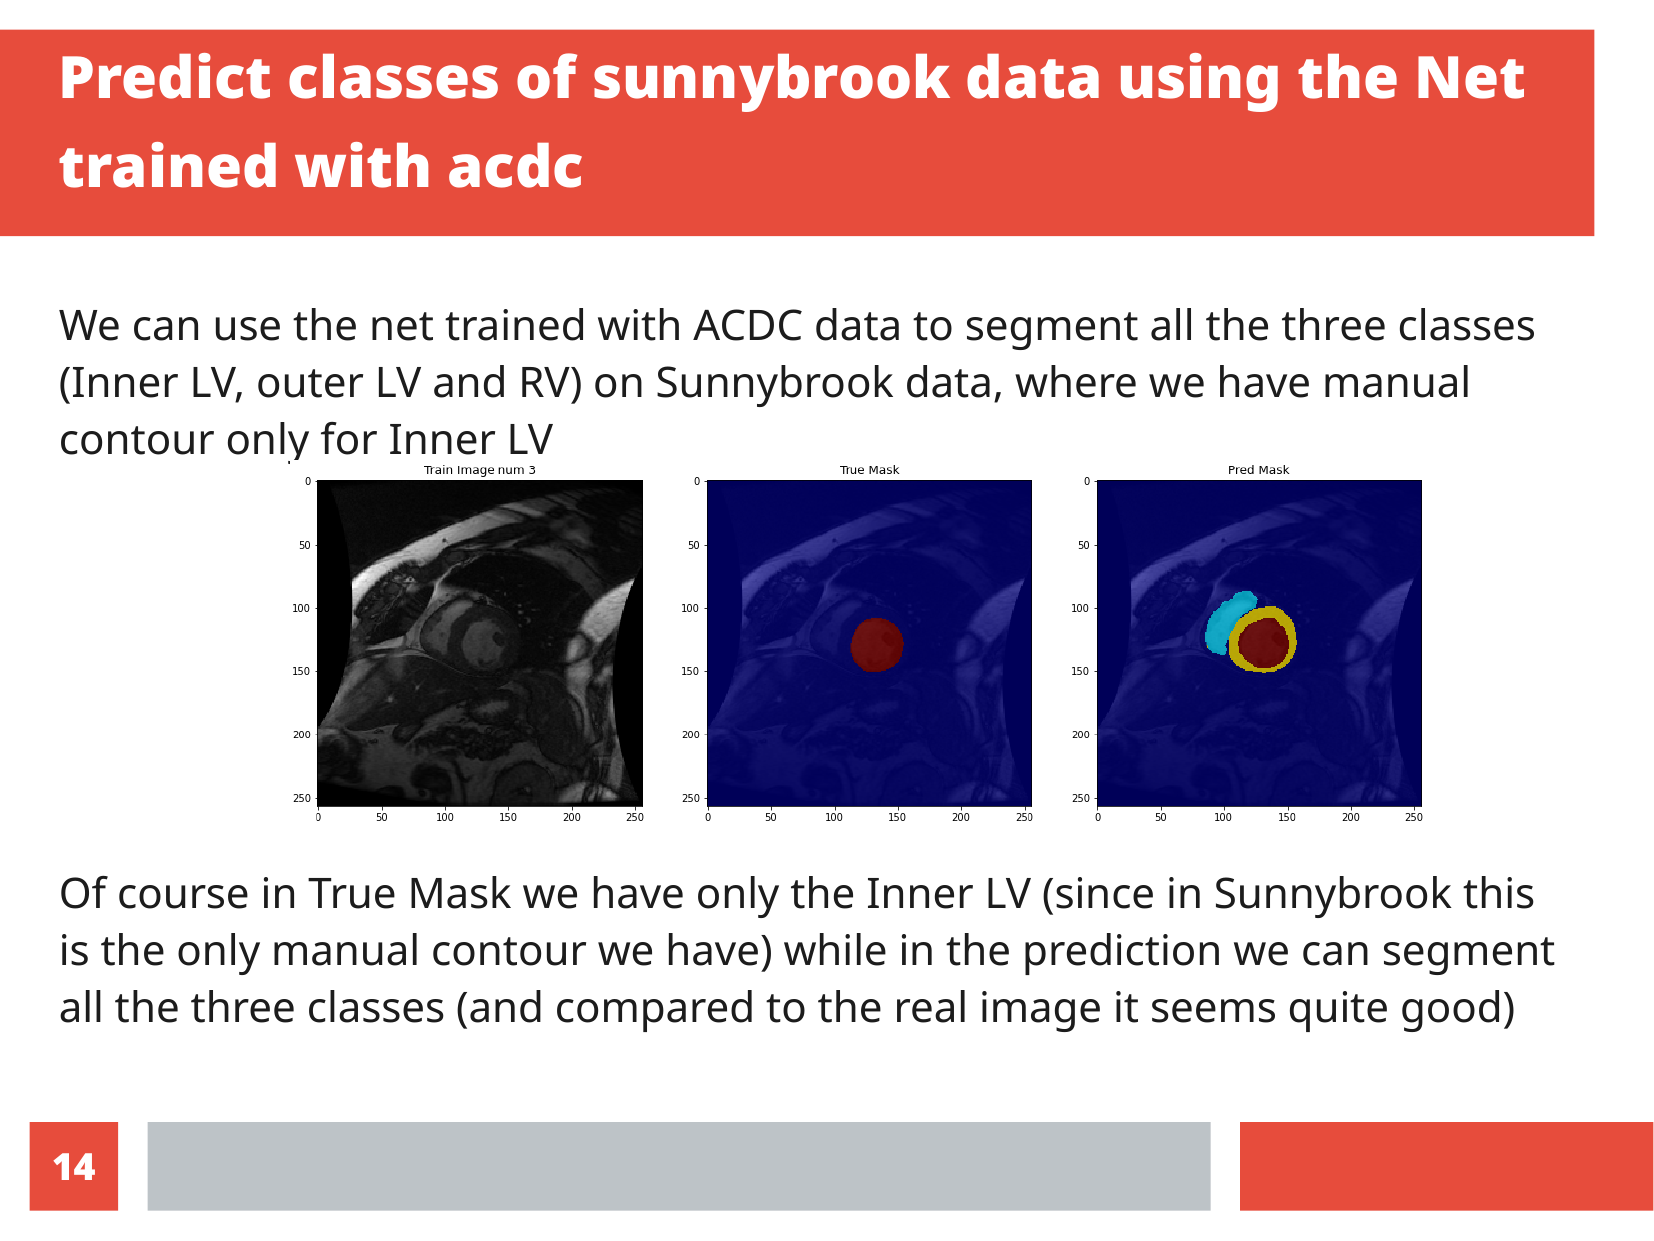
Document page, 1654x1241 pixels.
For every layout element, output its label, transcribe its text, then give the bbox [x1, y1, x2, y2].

list We can use the net trained with ACDC data to segment all the three classes (Inner LV, outer LV and RV) on Sunnybrook data, where we have manual contour only for Inner LV Of course in True Mask we have only the Inner LV (since in Sunnybrook this is the only manual contour we have) while in the prediction we can segment all the three classes (and compared to the real image it seems quite good) [59, 295, 1565, 1063]
picture [290, 460, 1430, 827]
title Predict classes of sunnybrook data using the Net trained with acdc [59, 59, 1595, 207]
